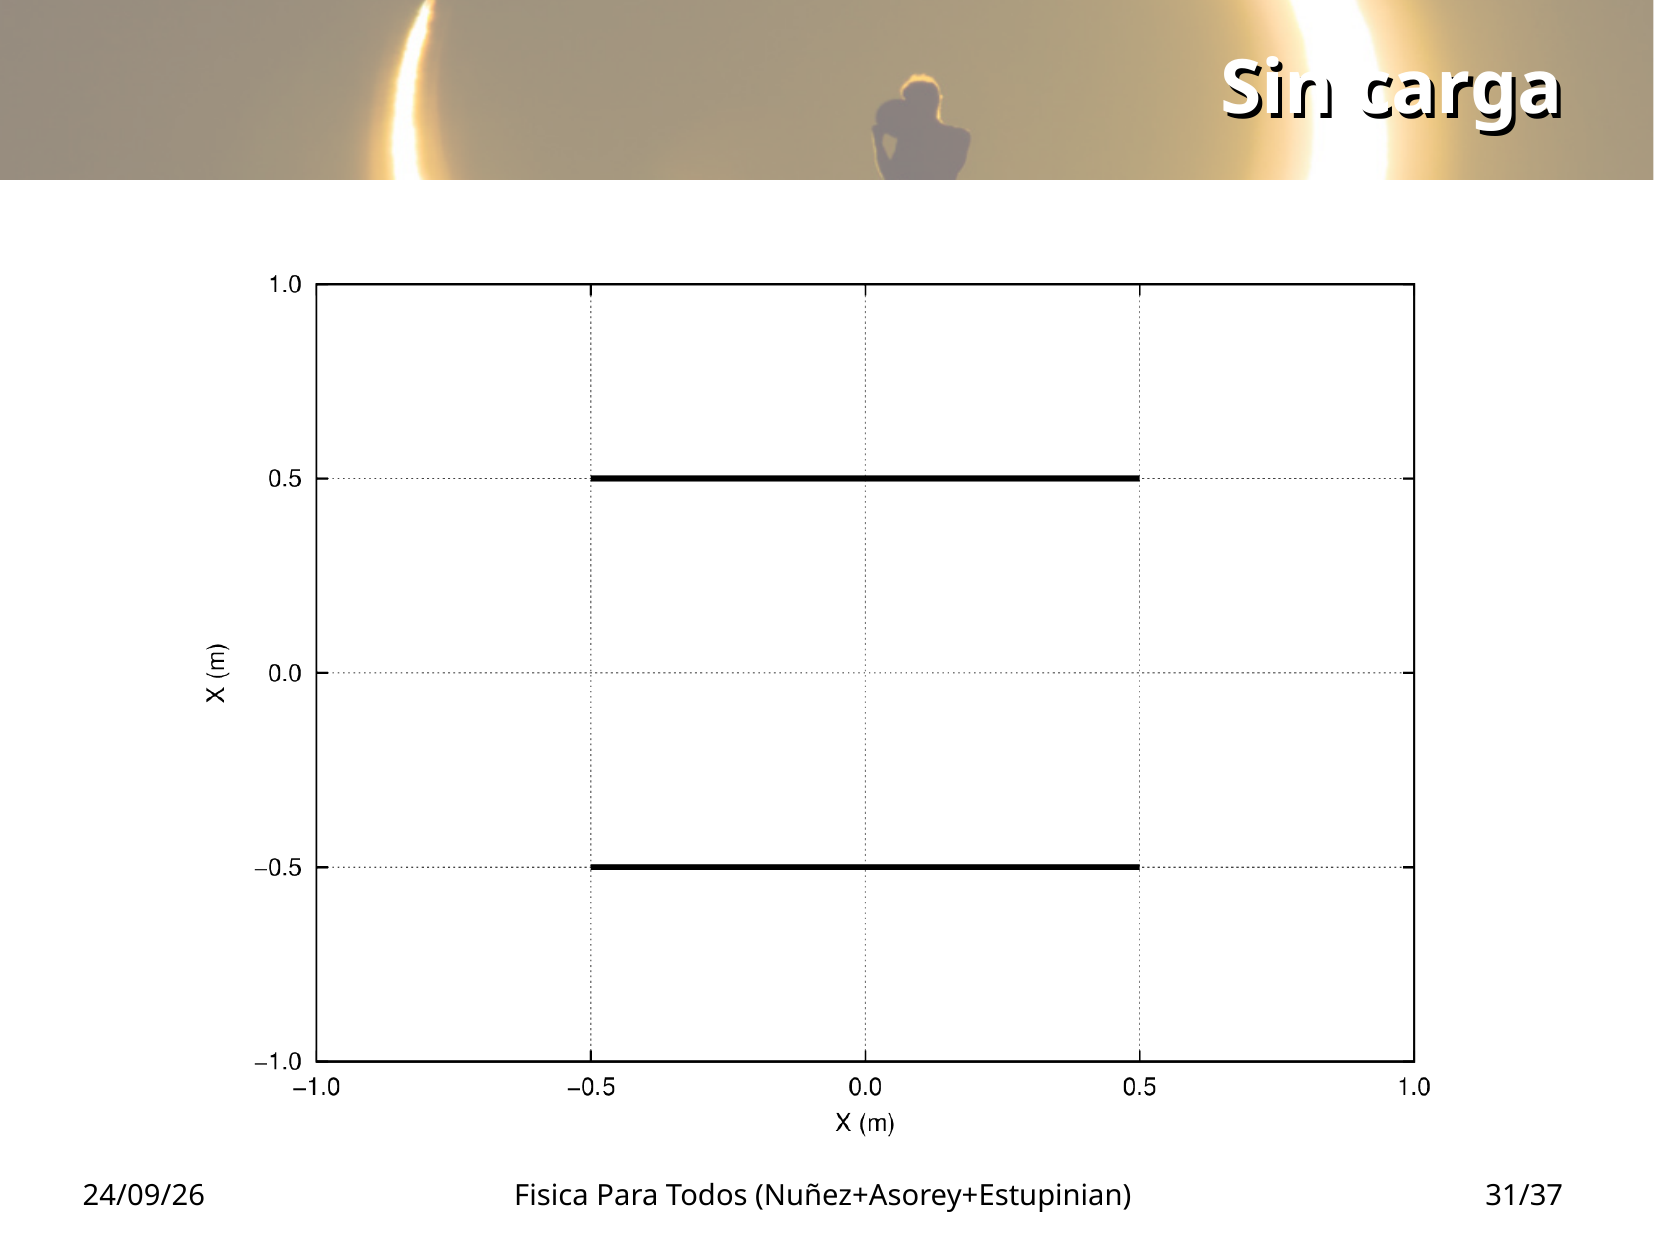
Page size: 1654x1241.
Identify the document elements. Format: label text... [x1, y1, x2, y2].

picture [0, 0, 1654, 180]
picture [196, 254, 1458, 1141]
title Sin carga [75, 19, 1564, 151]
